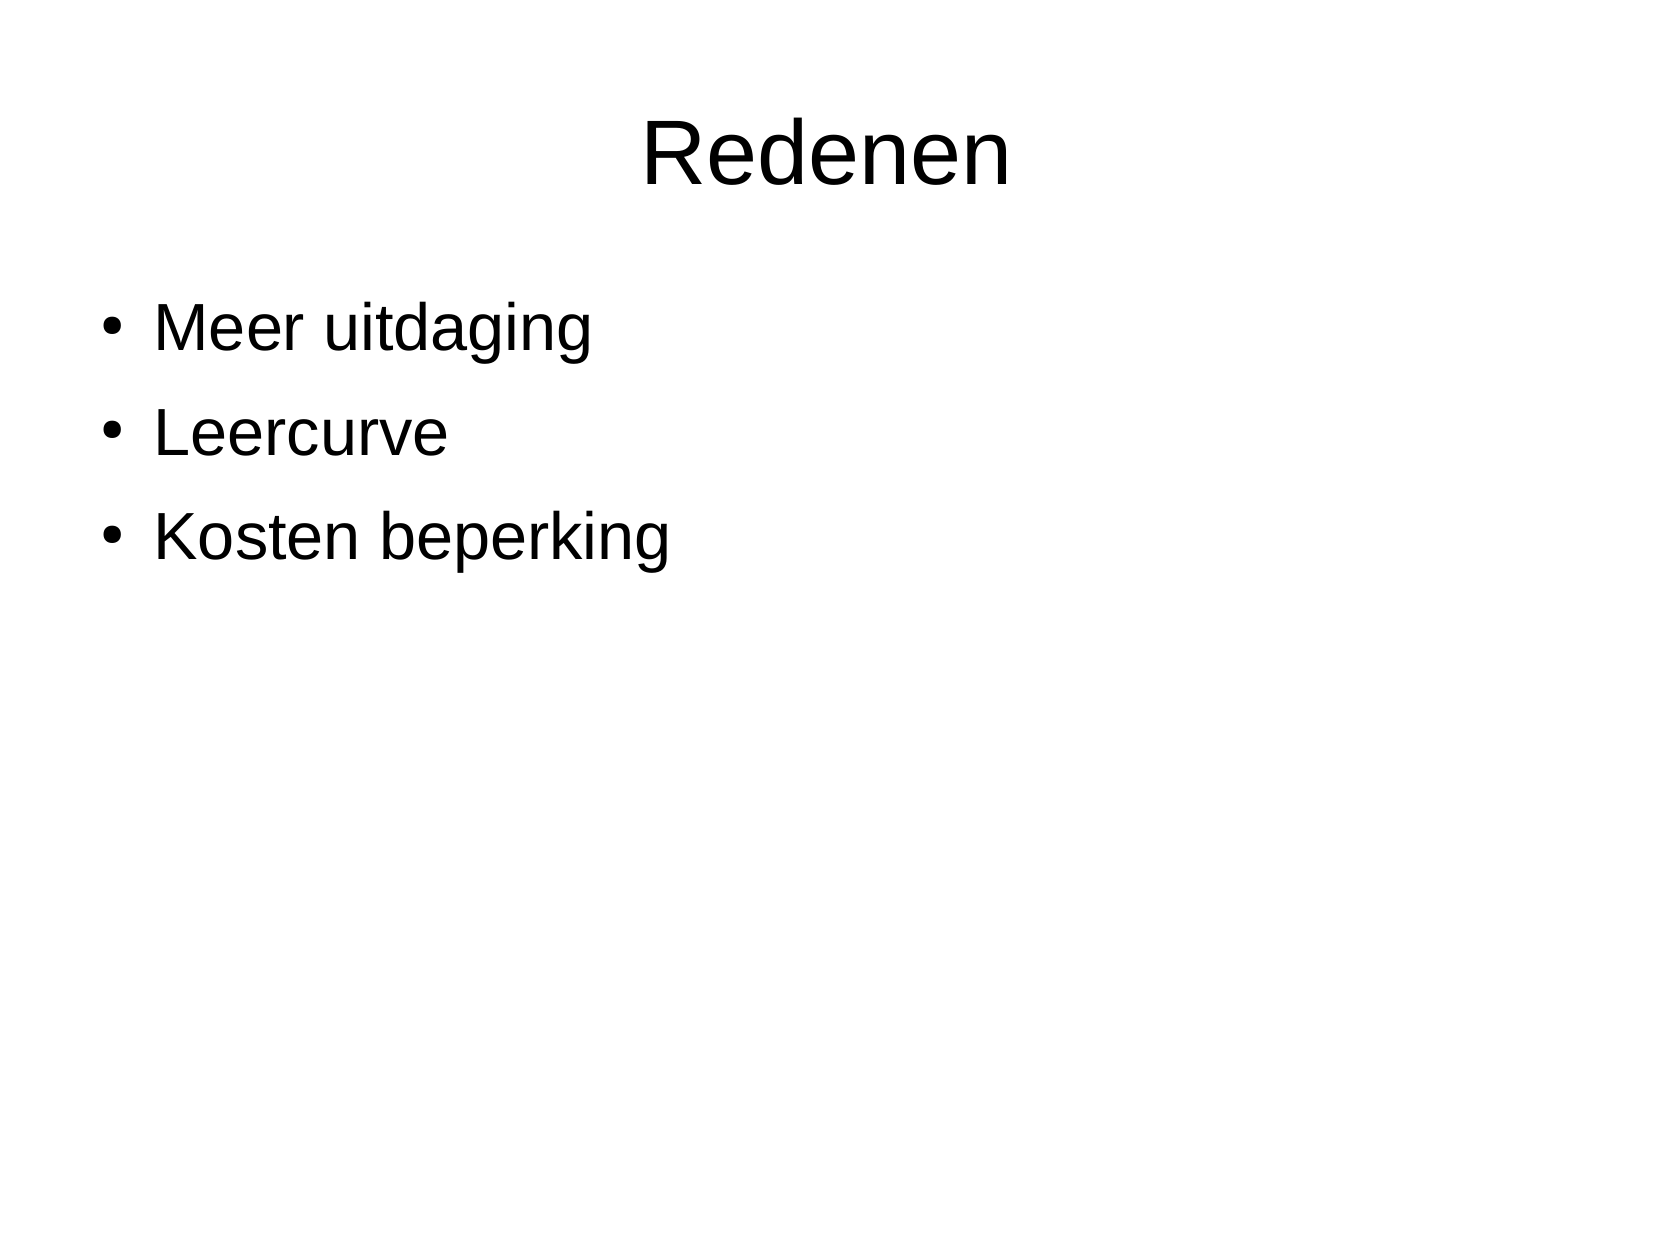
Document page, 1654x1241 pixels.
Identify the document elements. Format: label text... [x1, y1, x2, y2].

list Meer uitdaging Leercurve Kosten beperking [82, 290, 1571, 1010]
title Redenen [82, 49, 1571, 257]
